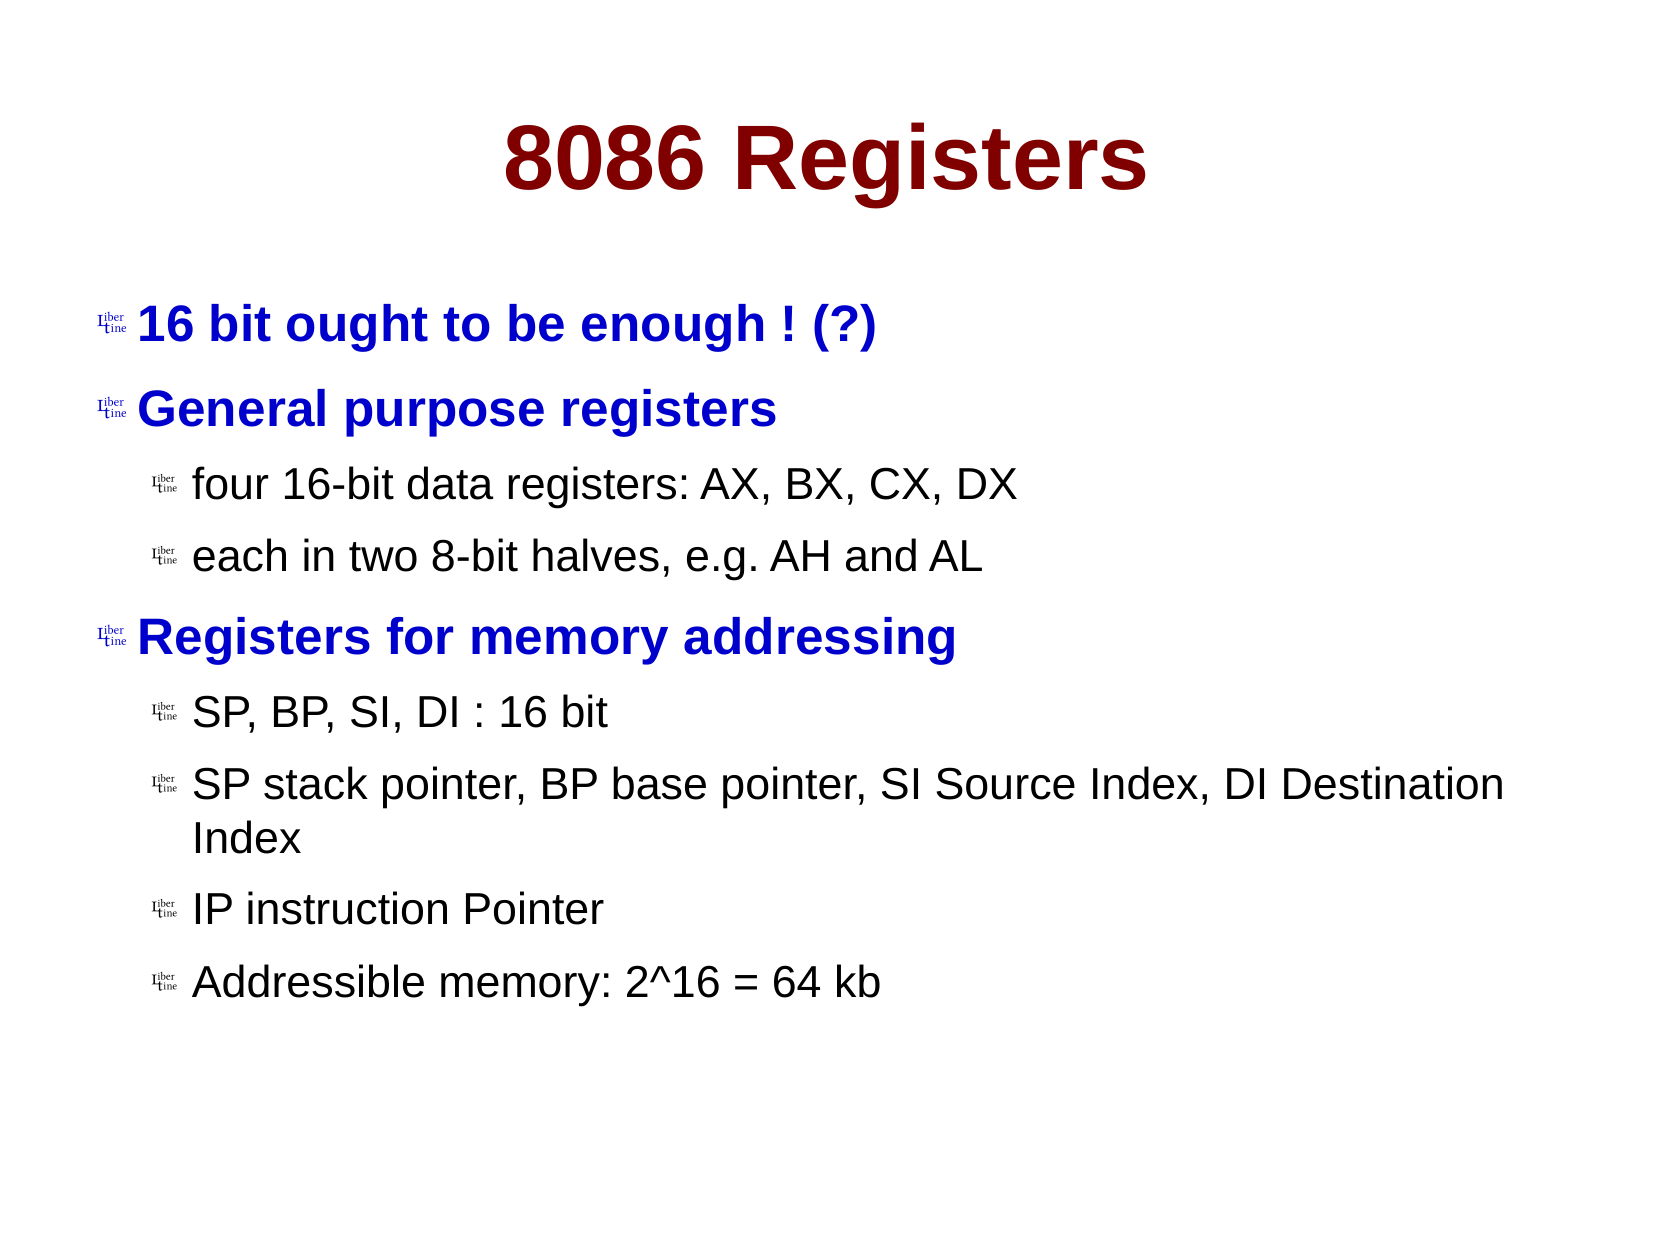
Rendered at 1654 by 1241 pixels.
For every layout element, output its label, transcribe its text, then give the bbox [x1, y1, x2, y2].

list 16 bit ought to be enough ! (?) General purpose registers four 16-bit data registers: AX, BX, CX, DX each in two 8-bit halves, e.g. AH and AL Registers for memory addressing SP, BP, SI, DI : 16 bit SP stack pointer, BP base pointer, SI Source Index, DI Destination Index IP instruction Pointer Addressible memory: 2^16 = 64 kb [82, 290, 1571, 1010]
title 8086 Registers [82, 49, 1571, 257]
